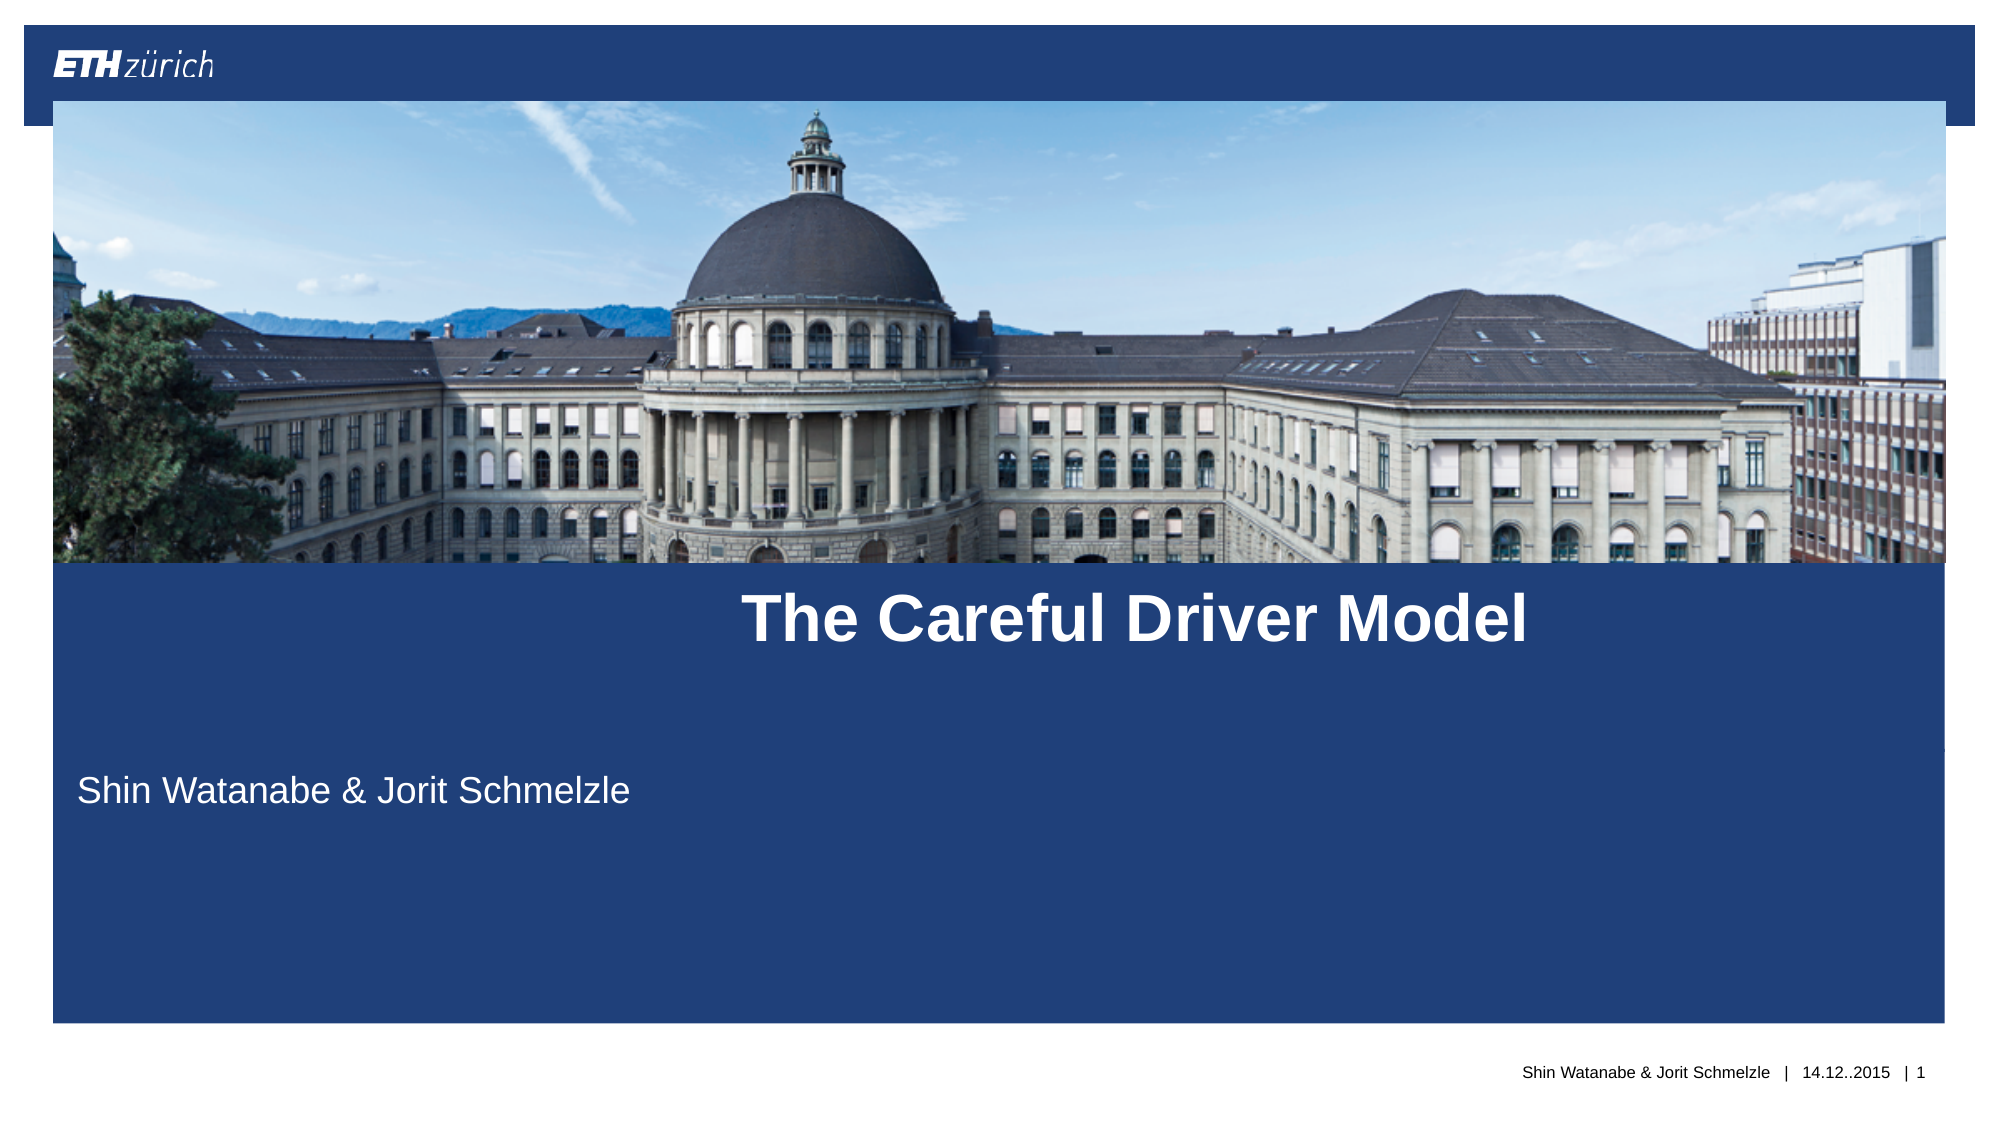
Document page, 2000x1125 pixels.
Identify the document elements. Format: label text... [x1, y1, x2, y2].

picture [53, 101, 1946, 563]
text_box Shin Watanabe & Jorit Schmelzle [53, 752, 1945, 1024]
title The Careful Driver Model [53, 563, 1945, 752]
